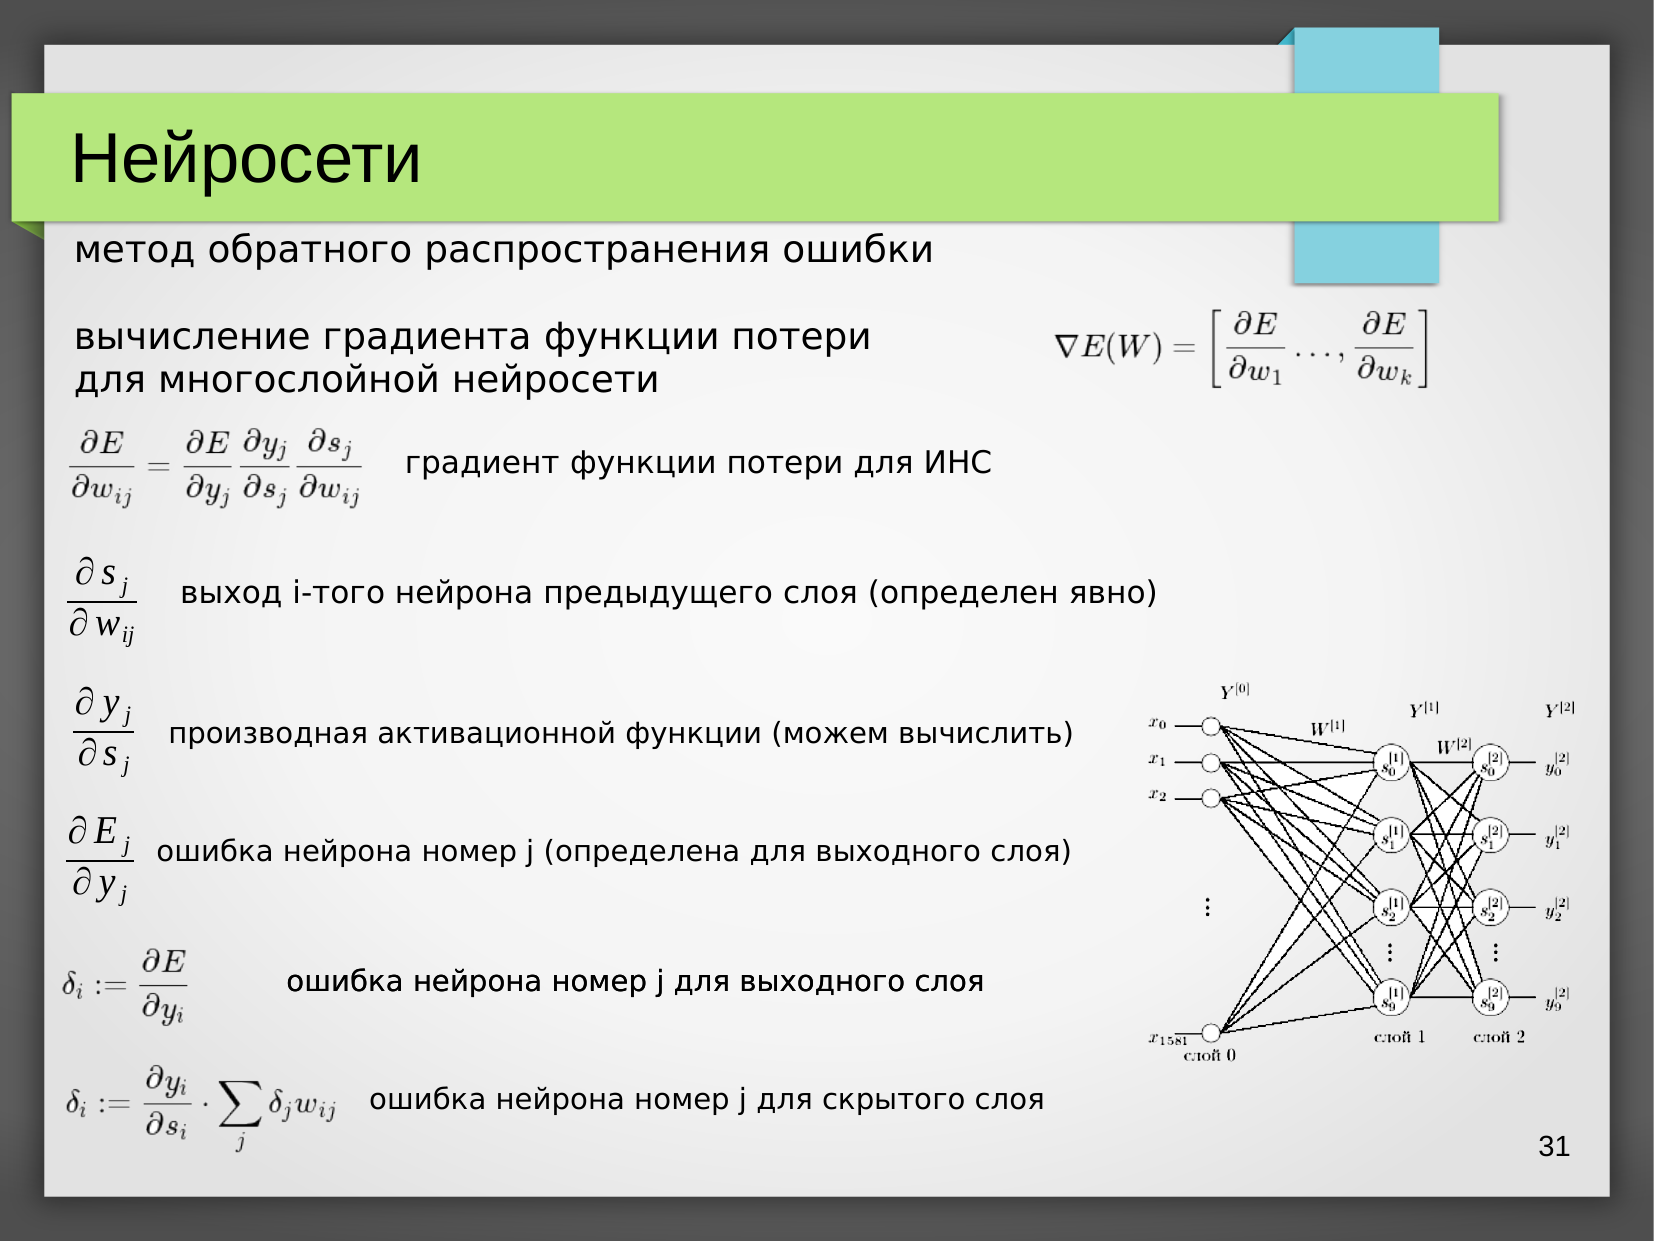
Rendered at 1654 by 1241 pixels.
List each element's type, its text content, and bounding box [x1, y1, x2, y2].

chart [65, 685, 142, 781]
text_box метод обратного распространения ошибки вычисление градиента функции потери для многослойной нейросети [59, 220, 1052, 410]
title Нейросети [70, 118, 1205, 199]
text_box ошибка нейрона номер j (определена для выходного слоя) [141, 826, 1134, 876]
chart [58, 814, 142, 910]
text_box градиент функции потери для ИНС [390, 437, 1040, 496]
picture [0, 0, 1654, 1241]
text_box производная активационной функции (можем вычислить) [153, 708, 1123, 758]
text_box выход i-того нейрона предыдущего слоя (определен явно) [165, 567, 1536, 626]
chart [59, 555, 145, 651]
text_box ошибка нейрона номер j для выходного слоя [271, 956, 1016, 1006]
text_box ошибка нейрона номер j для скрытого слоя [354, 1074, 1099, 1124]
